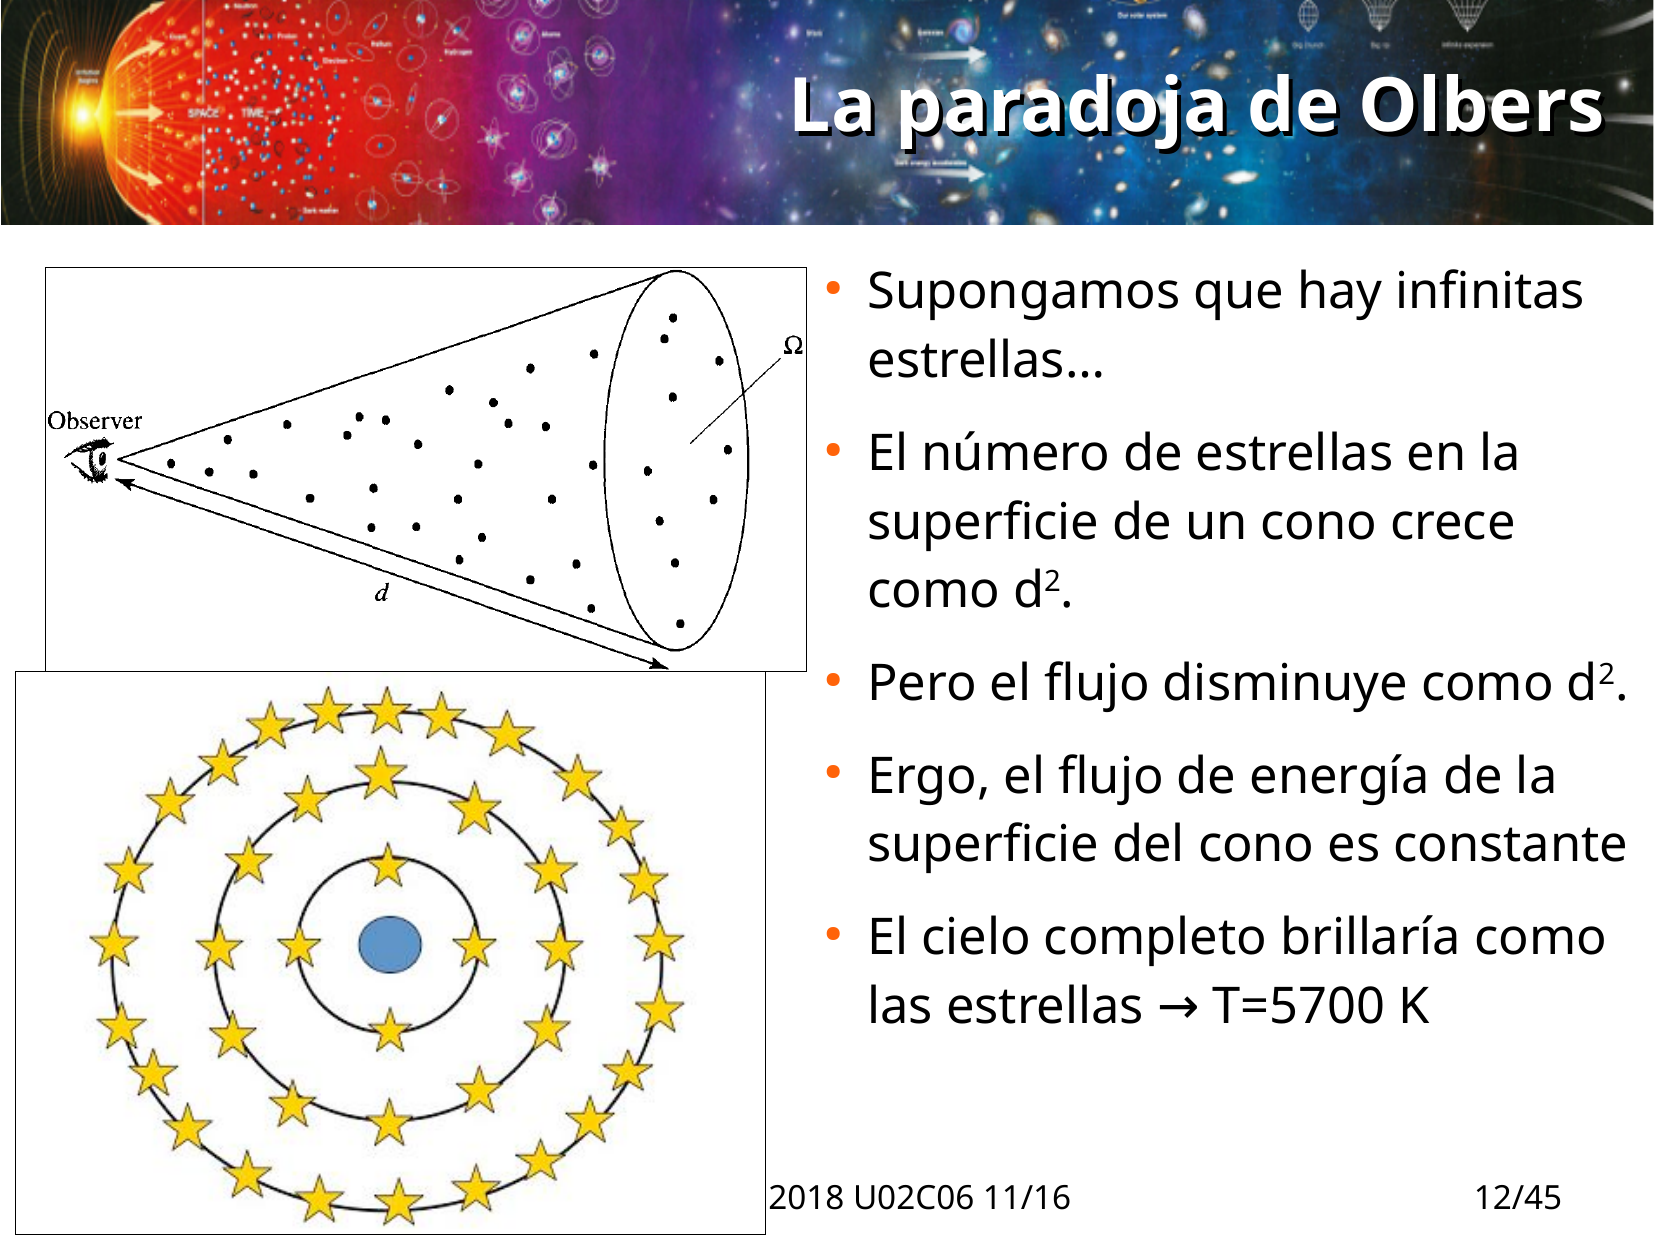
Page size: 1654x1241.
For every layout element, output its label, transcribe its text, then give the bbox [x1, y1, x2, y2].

title La paradoja de Olbers [45, 15, 1606, 191]
picture [1, 0, 1654, 225]
picture [15, 267, 807, 1235]
list Supongamos que hay infinitas estrellas… El número de estrellas en la superficie de un cono crece como d2. Pero el flujo disminuye como d2. Ergo, el flujo de energía de la superficie del cono es constante El cielo completo brillaría como las estrellas → T=5700 K [810, 255, 1636, 1186]
